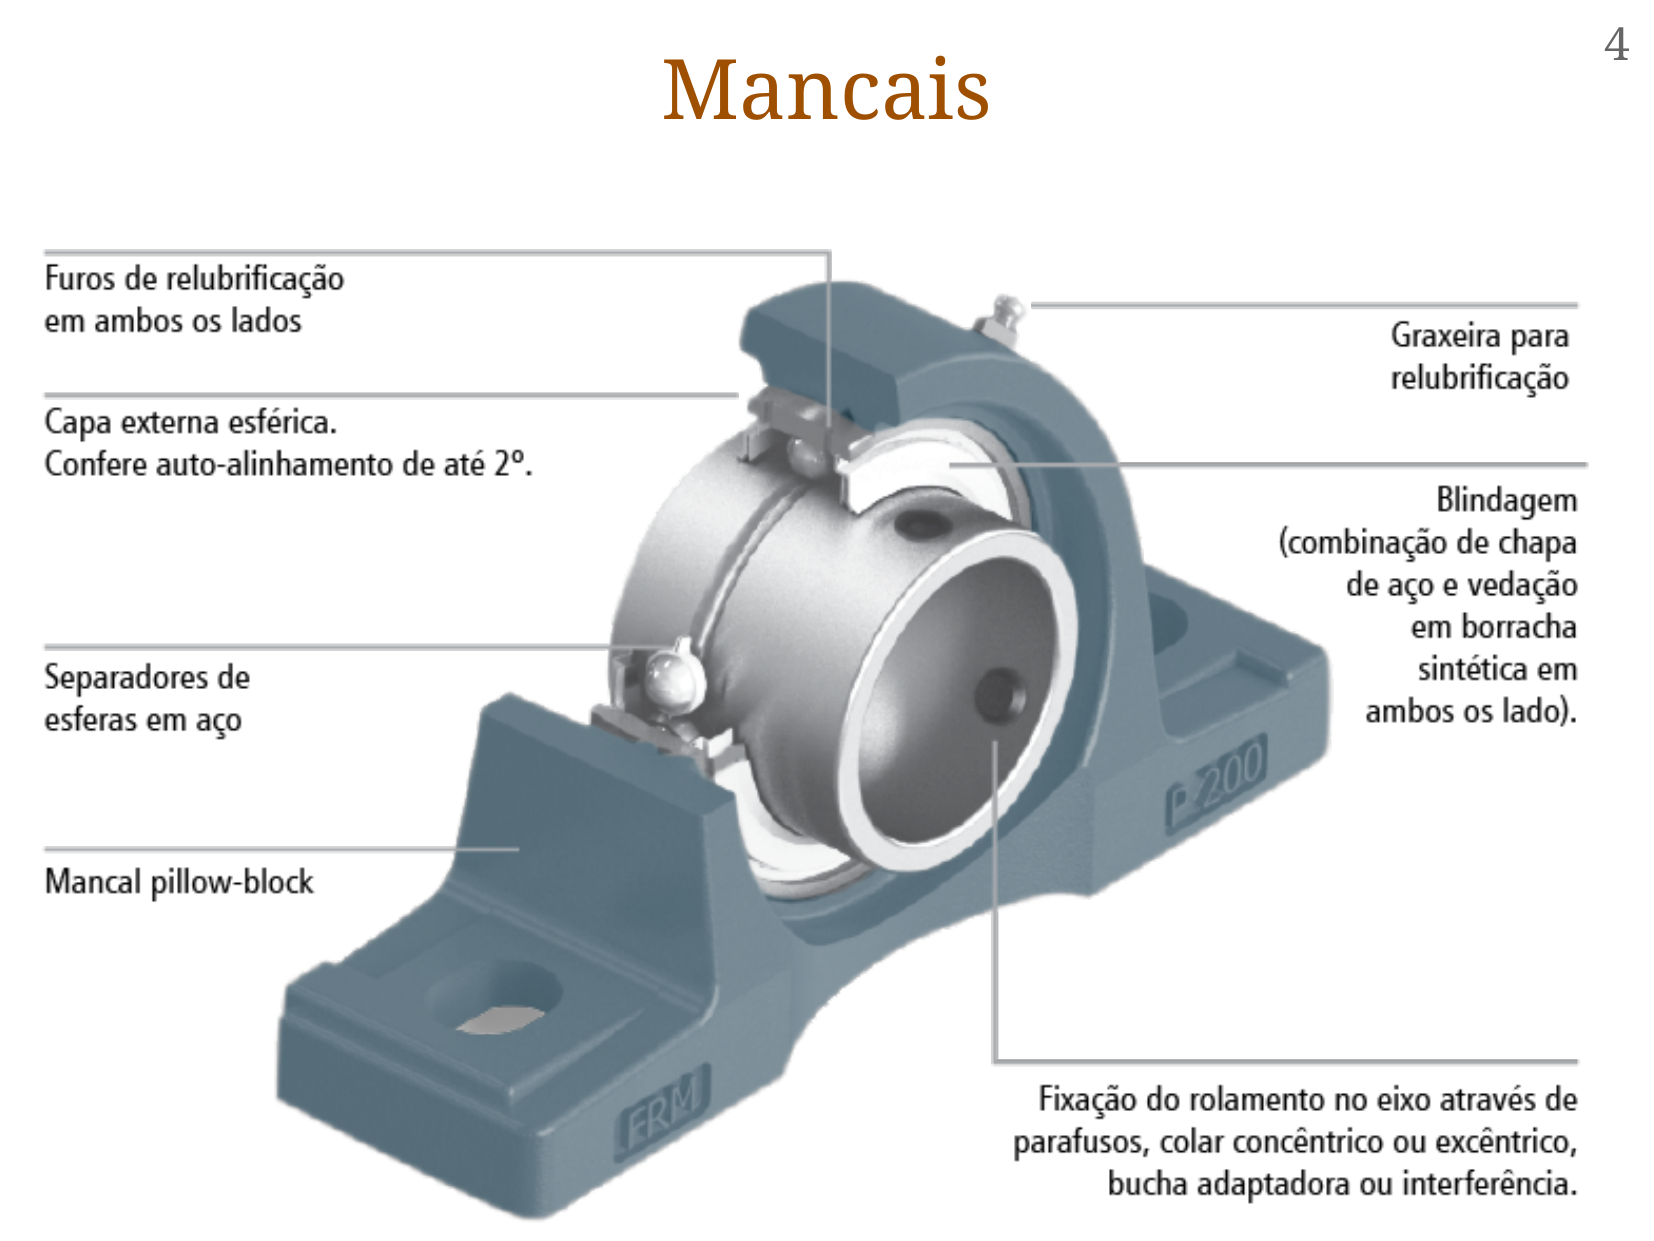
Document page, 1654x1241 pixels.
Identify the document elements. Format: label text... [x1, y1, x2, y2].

title Mancais [59, 29, 1595, 148]
picture [37, 248, 1595, 1241]
